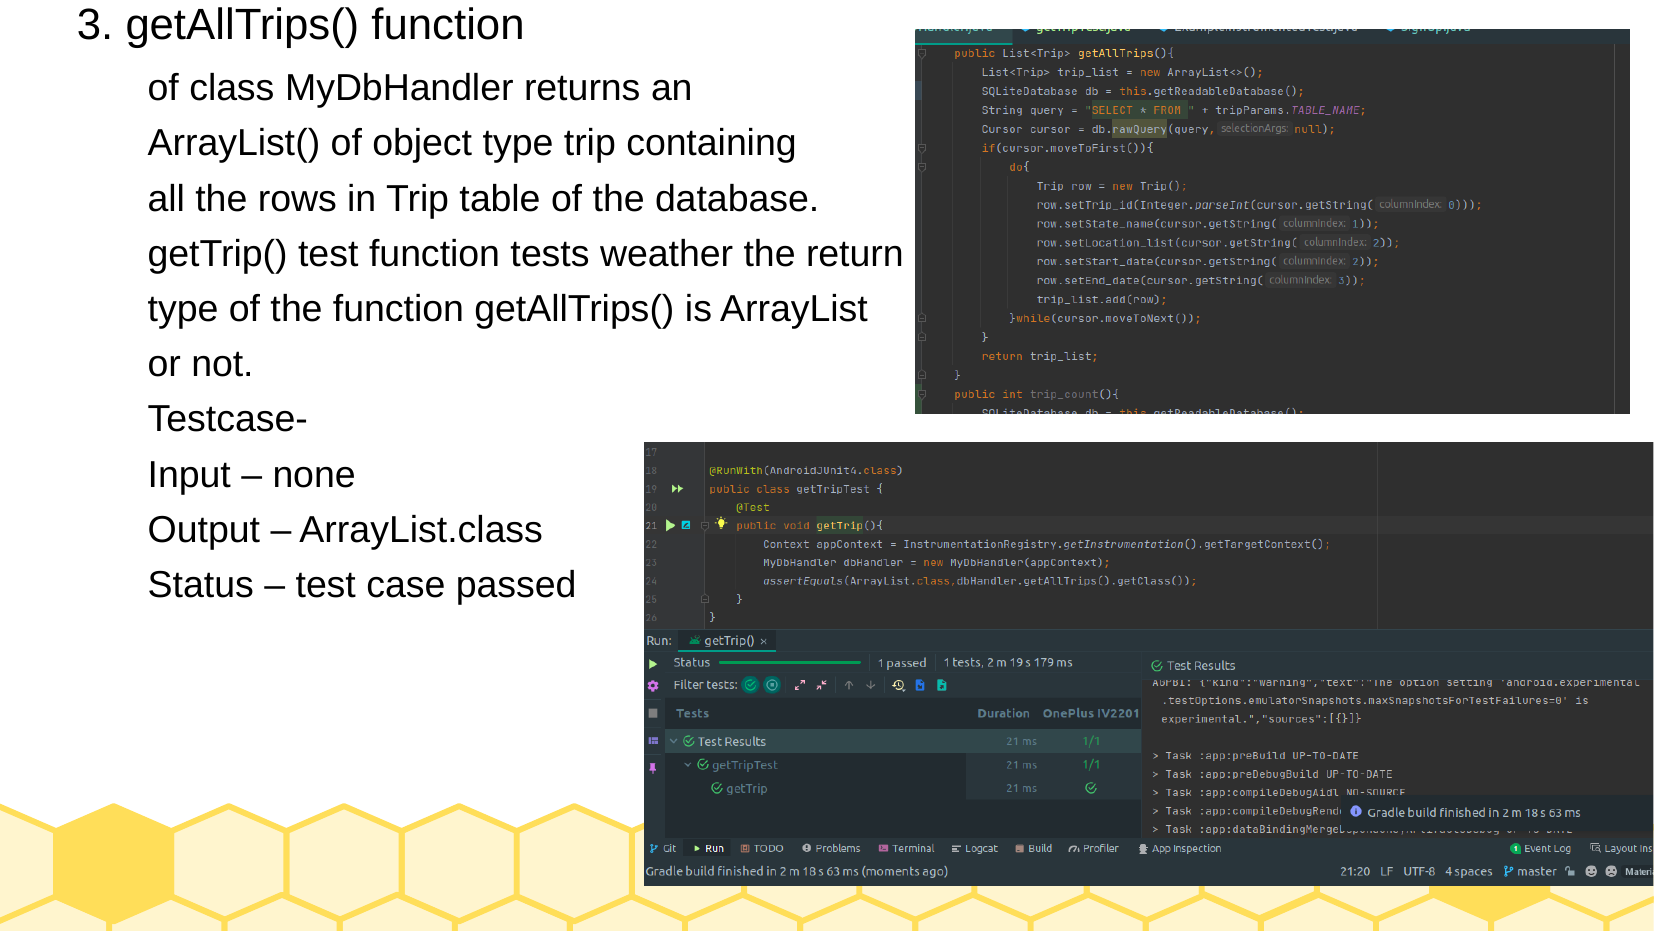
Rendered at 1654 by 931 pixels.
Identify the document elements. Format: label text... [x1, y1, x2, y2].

picture [915, 29, 1630, 414]
picture [644, 442, 1654, 886]
list 3. getAllTrips() function of class MyDbHandler returns an ArrayList() of object type trip containing all the rows in Trip table of the database. getTrip() test function tests weather the return type of the function getAllTrips() is ArrayList or not. Testcase- Input – none Output – ArrayList.class Status – test case passed [0, 0, 1447, 698]
